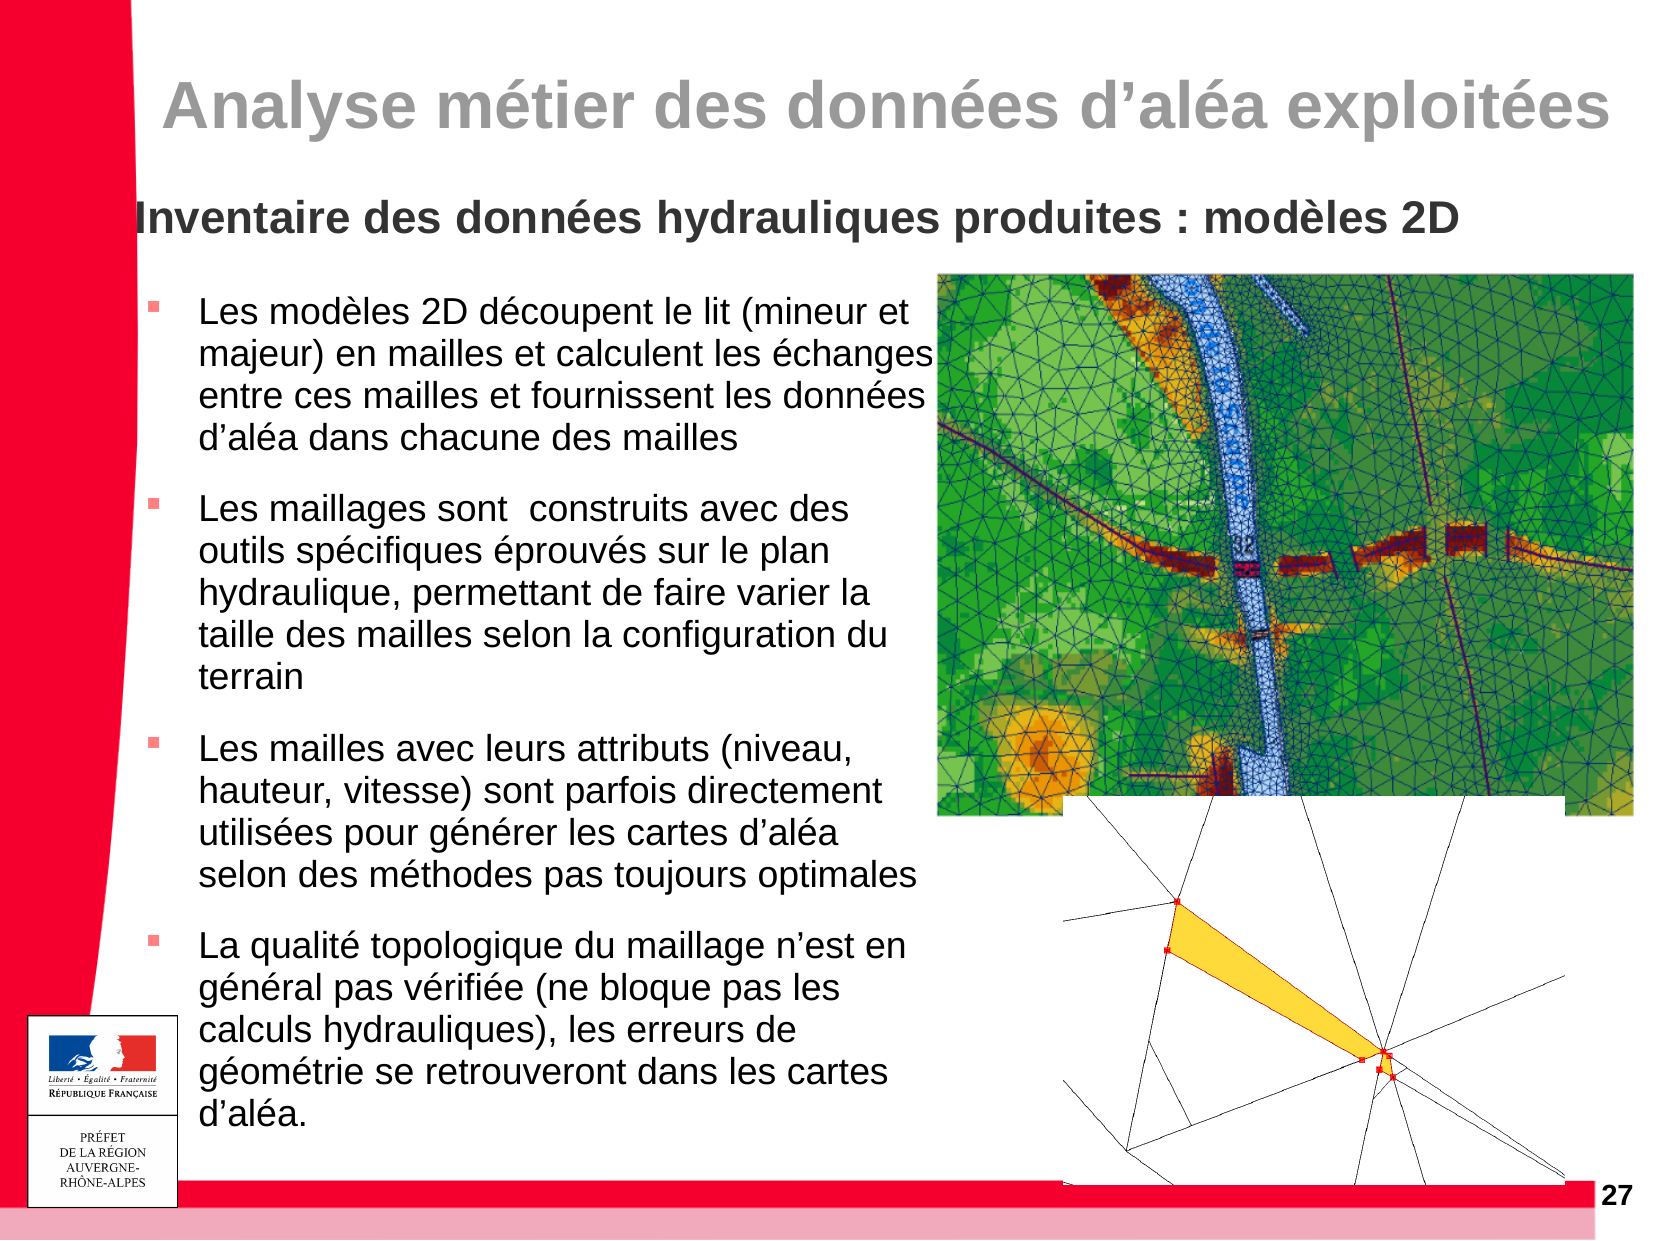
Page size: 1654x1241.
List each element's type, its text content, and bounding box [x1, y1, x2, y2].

title Inventaire des données hydrauliques produites : modèles 2D [134, 152, 1623, 283]
list Les modèles 2D découpent le lit (mineur et majeur) en mailles et calculent les échanges entre ces mailles et fournissent les données d’aléa dans chacune des mailles Les maillages sont construits avec des outils spécifiques éprouvés sur le plan hydraulique, permettant de faire varier la taille des mailles selon la configuration du terrain Les mailles avec leurs attributs (niveau, hauteur, vitesse) sont parfois directement utilisées pour générer les cartes d’aléa selon des méthodes pas toujours optimales La qualité topologique du maillage n’est en général pas vérifiée (ne bloque pas les calculs hydrauliques), les erreurs de géométrie se retrouveront dans les cartes d’aléa. [127, 290, 935, 1241]
picture [0, 0, 1654, 1240]
title Analyse métier des données d’aléa exploitées [143, 40, 1632, 170]
